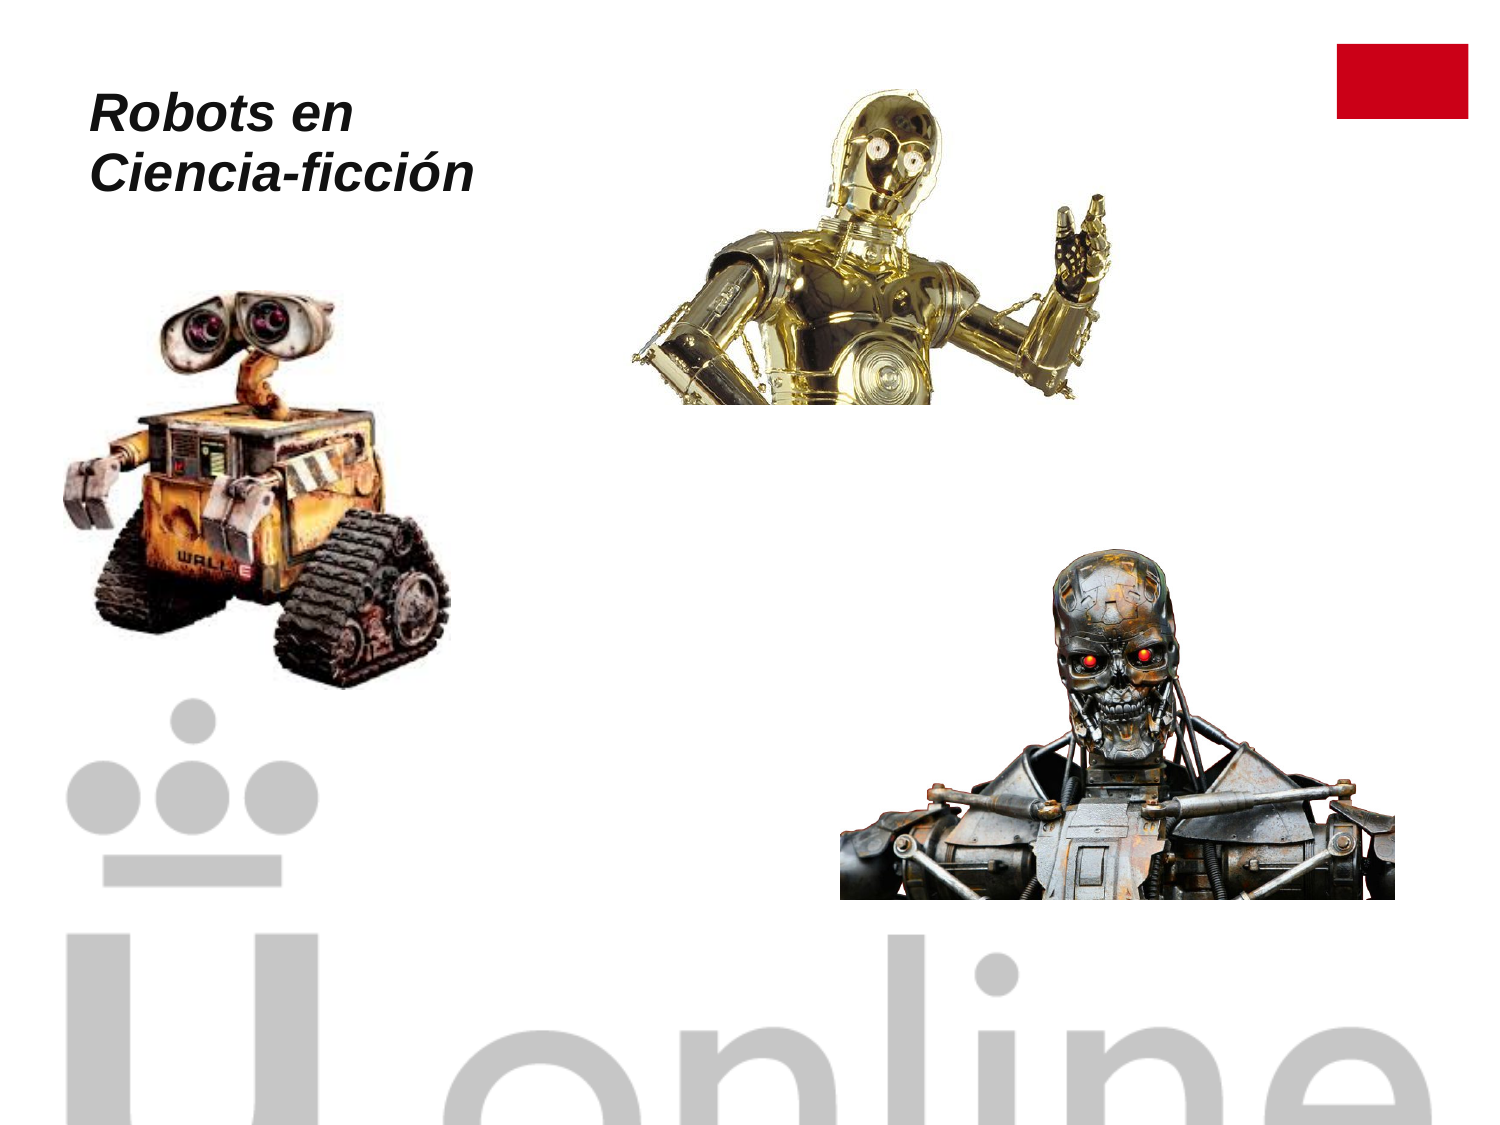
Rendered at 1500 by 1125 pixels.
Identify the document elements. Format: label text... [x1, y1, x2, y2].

picture [54, 547, 1446, 1125]
text_box Robots en Ciencia-ficción [75, 75, 586, 197]
picture [595, 89, 1156, 405]
picture [63, 290, 451, 691]
